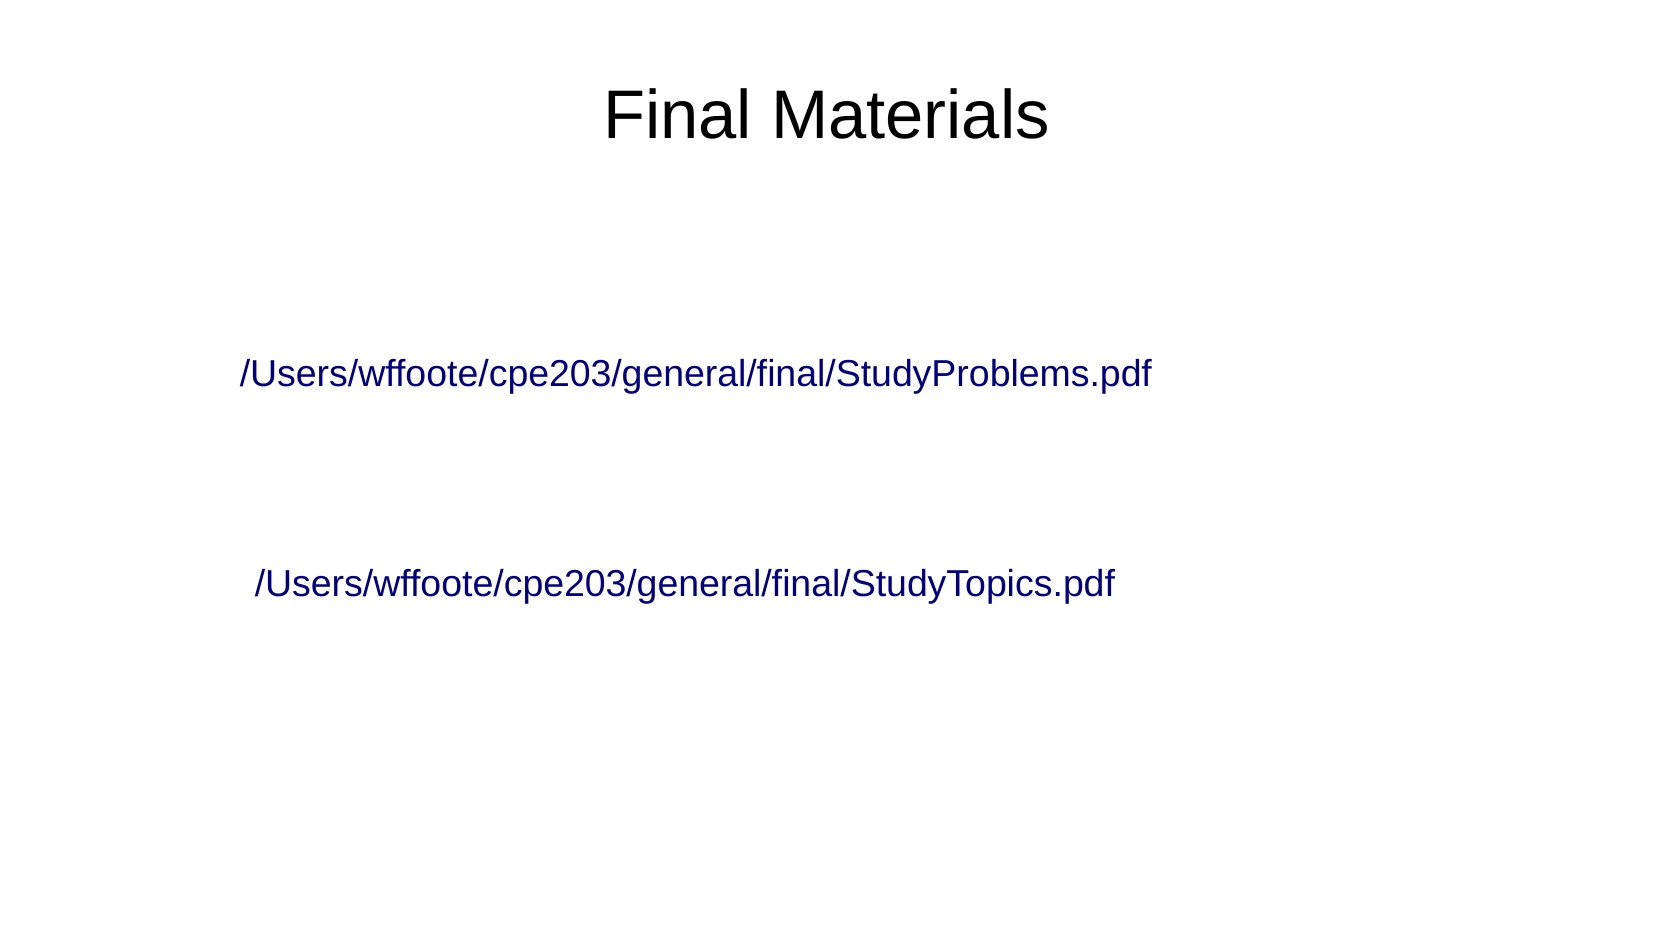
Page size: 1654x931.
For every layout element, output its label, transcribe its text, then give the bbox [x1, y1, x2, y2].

text_box /Users/wffoote/cpe203/general/final/StudyTopics.pdf [240, 555, 1311, 625]
text_box /Users/wffoote/cpe203/general/final/StudyProblems.pdf [225, 345, 1348, 415]
title Final Materials [82, 37, 1571, 193]
